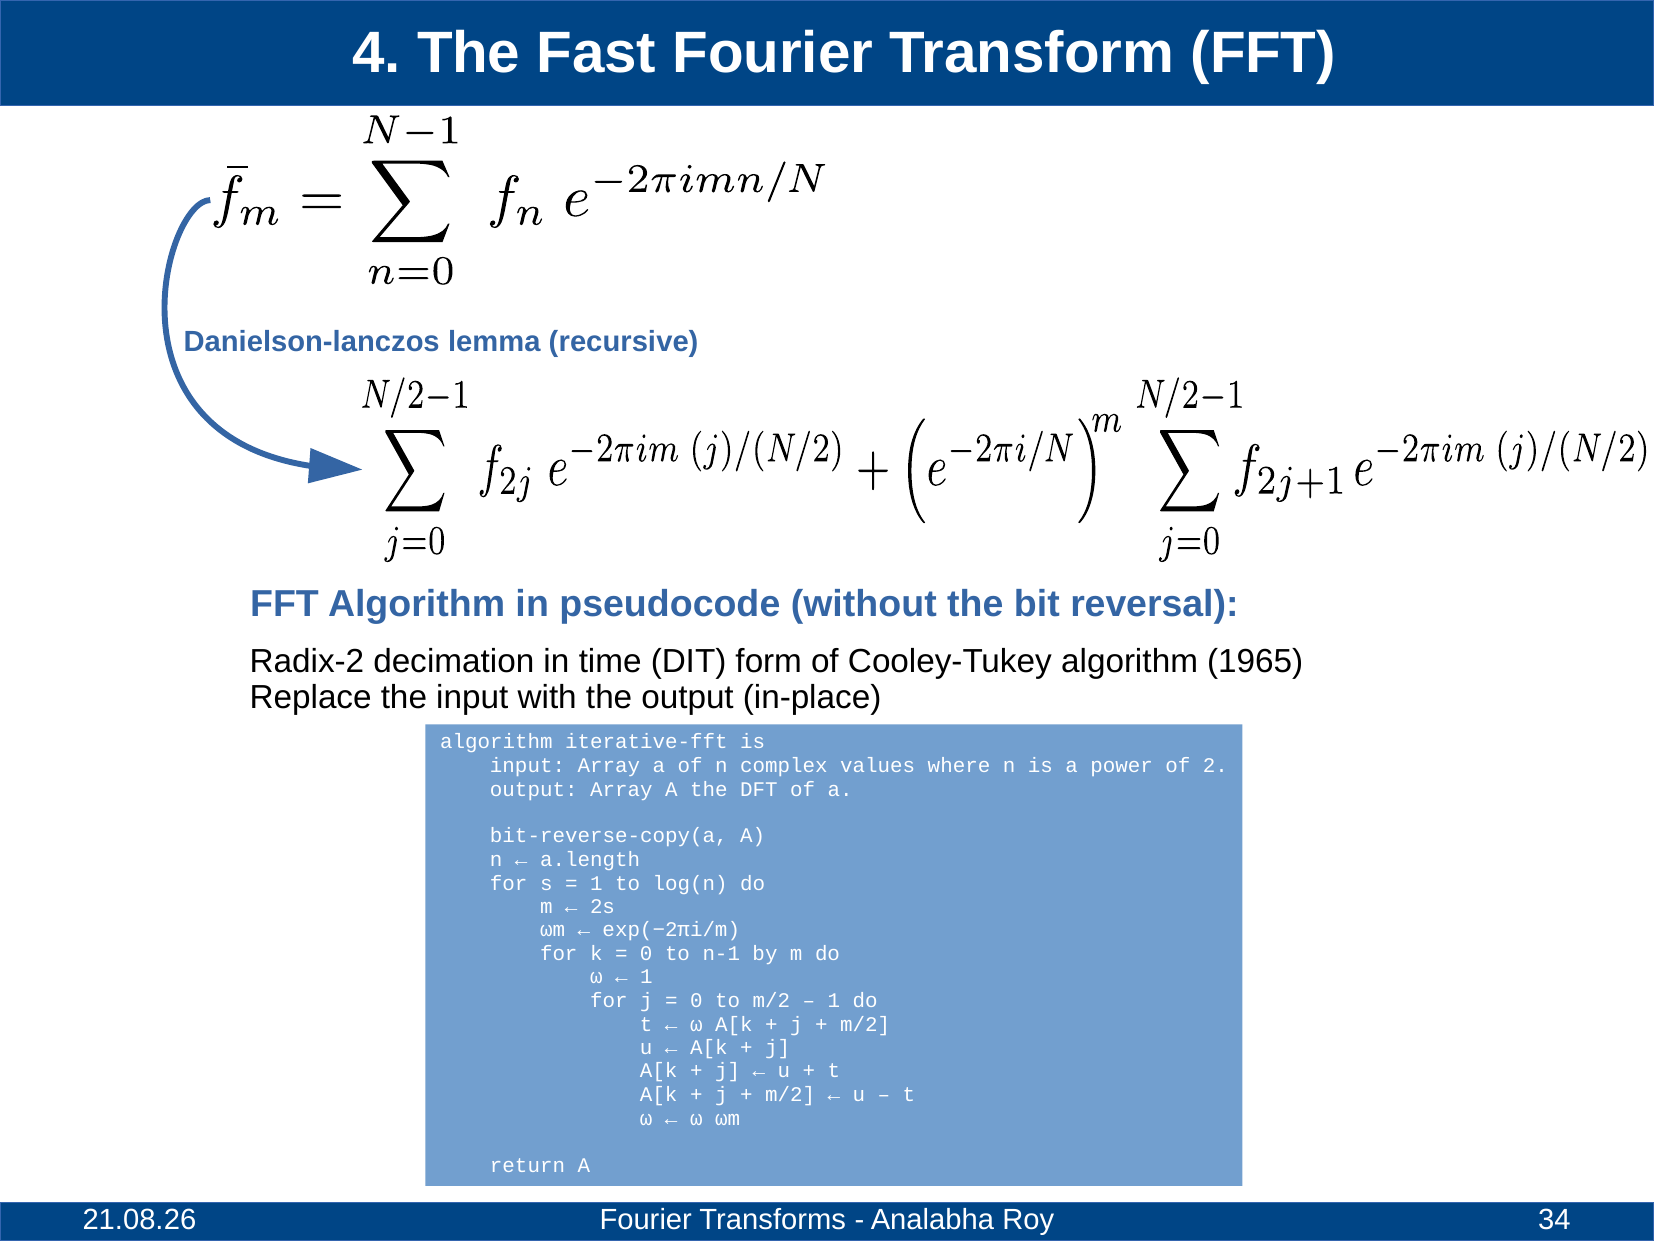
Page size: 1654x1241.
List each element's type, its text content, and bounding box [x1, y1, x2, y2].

text_box [1015, 443, 1026, 462]
text_box [1561, 430, 1570, 472]
text_box [516, 475, 530, 503]
text_box [1355, 459, 1373, 486]
text_box Danielson-lanczos lemma (recursive) [168, 316, 715, 365]
text_box [767, 433, 796, 462]
text_box [1165, 377, 1180, 418]
text_box [1078, 418, 1096, 524]
text_box [1527, 430, 1536, 472]
text_box [597, 434, 612, 462]
text_box [1158, 535, 1172, 563]
text_box [1092, 413, 1121, 433]
title 4. The Fast Fourier Transform (FFT) [0, 0, 1654, 106]
text_box [1509, 443, 1522, 470]
text_box [1204, 526, 1219, 555]
text_box [976, 434, 991, 462]
text_box [993, 443, 1013, 462]
text_box [721, 430, 731, 472]
text_box [703, 443, 716, 470]
text_box [479, 444, 502, 498]
text_box [362, 379, 390, 408]
text_box [408, 380, 423, 408]
text_box [735, 430, 750, 472]
text_box [1160, 430, 1220, 512]
text_box [210, 115, 828, 285]
text_box [1498, 430, 1507, 472]
text_box [391, 377, 405, 418]
text_box [1602, 430, 1616, 472]
text_box [636, 443, 647, 462]
text_box [1136, 379, 1165, 408]
text_box FFT Algorithm in pseudocode (without the bit reversal): [235, 575, 1255, 633]
text_box [614, 443, 634, 462]
text_box Radix-2 decimation in time (DIT) form of Cooley-Tukey algorithm (1965) Replace the input with the output (in-place) [234, 634, 1654, 726]
text_box [1231, 443, 1346, 503]
text_box [455, 380, 467, 408]
text_box [1442, 443, 1453, 462]
text_box [1541, 430, 1556, 472]
text_box [500, 466, 515, 494]
text_box [796, 430, 810, 472]
text_box [928, 459, 946, 486]
text_box [832, 430, 841, 472]
text_box [1403, 434, 1418, 462]
text_box [385, 430, 445, 512]
text_box algorithm iterative-fft is input: Array a of n complex values where n is a power of 2. output: Array A the DFT of a. bit-reverse-copy(a, A) n ← a.length for s = 1 to log(n) do m ← 2s ωm ← exp(−2πi/m) for k = 0 to n-1 by m do ω ← 1 for j = 0 to m/2 – 1 do t ← ω A[k + j + m/2] u ← A[k + j] A[k + j] ← u + t A[k + j + m/2] ← u – t ω ← ω ωm return A [425, 724, 1243, 1186]
text_box [693, 430, 702, 472]
text_box [549, 459, 567, 486]
text_box [1183, 380, 1198, 408]
text_box [755, 430, 764, 472]
text_box [1573, 433, 1602, 462]
text_box [1029, 430, 1043, 472]
text_box [1620, 434, 1634, 462]
text_box [649, 443, 679, 462]
text_box [429, 526, 444, 555]
text_box [1045, 433, 1074, 462]
text_box [1420, 443, 1440, 462]
text_box [1637, 430, 1647, 472]
text_box [858, 451, 888, 491]
text_box [384, 535, 397, 563]
text_box [1455, 443, 1484, 462]
text_box [814, 434, 829, 462]
text_box [1230, 380, 1242, 408]
text_box [908, 418, 926, 524]
